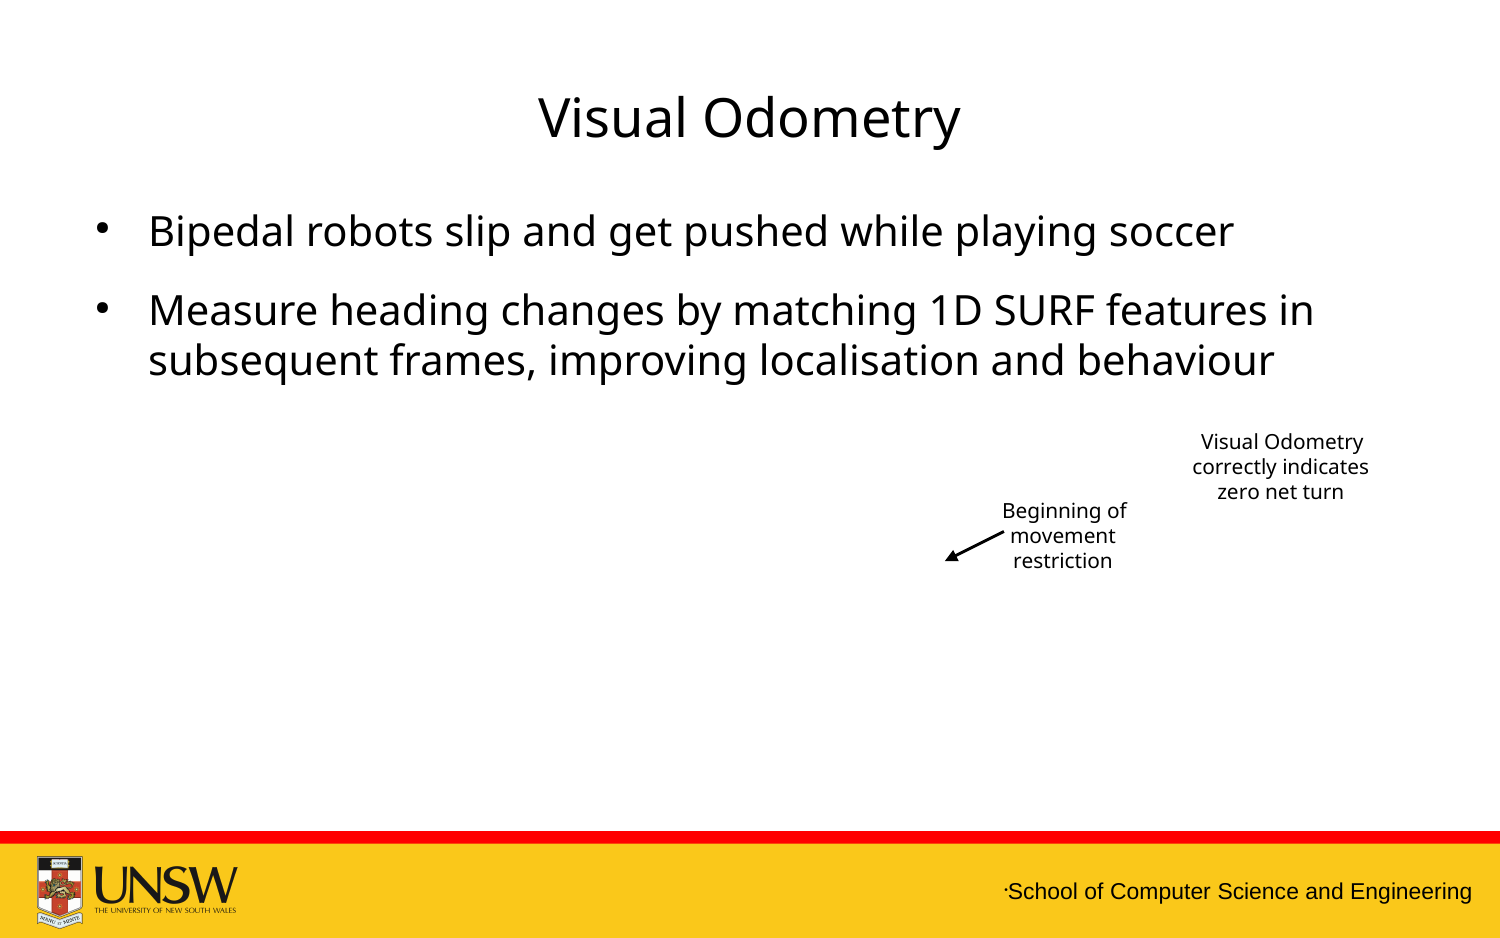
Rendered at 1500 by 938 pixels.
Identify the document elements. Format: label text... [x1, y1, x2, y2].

text_box Beginning of movement restriction [974, 490, 1152, 591]
list Bipedal robots slip and get pushed while playing soccer Measure heading changes by matching 1D SURF features in subsequent frames, improving localisation and behaviour [77, 204, 1428, 458]
text_box Visual Odometry [75, 37, 1425, 194]
text_box Visual Odometry correctly indicates zero net turn [1162, 420, 1399, 522]
picture [142, 458, 1418, 798]
picture [37, 856, 238, 929]
